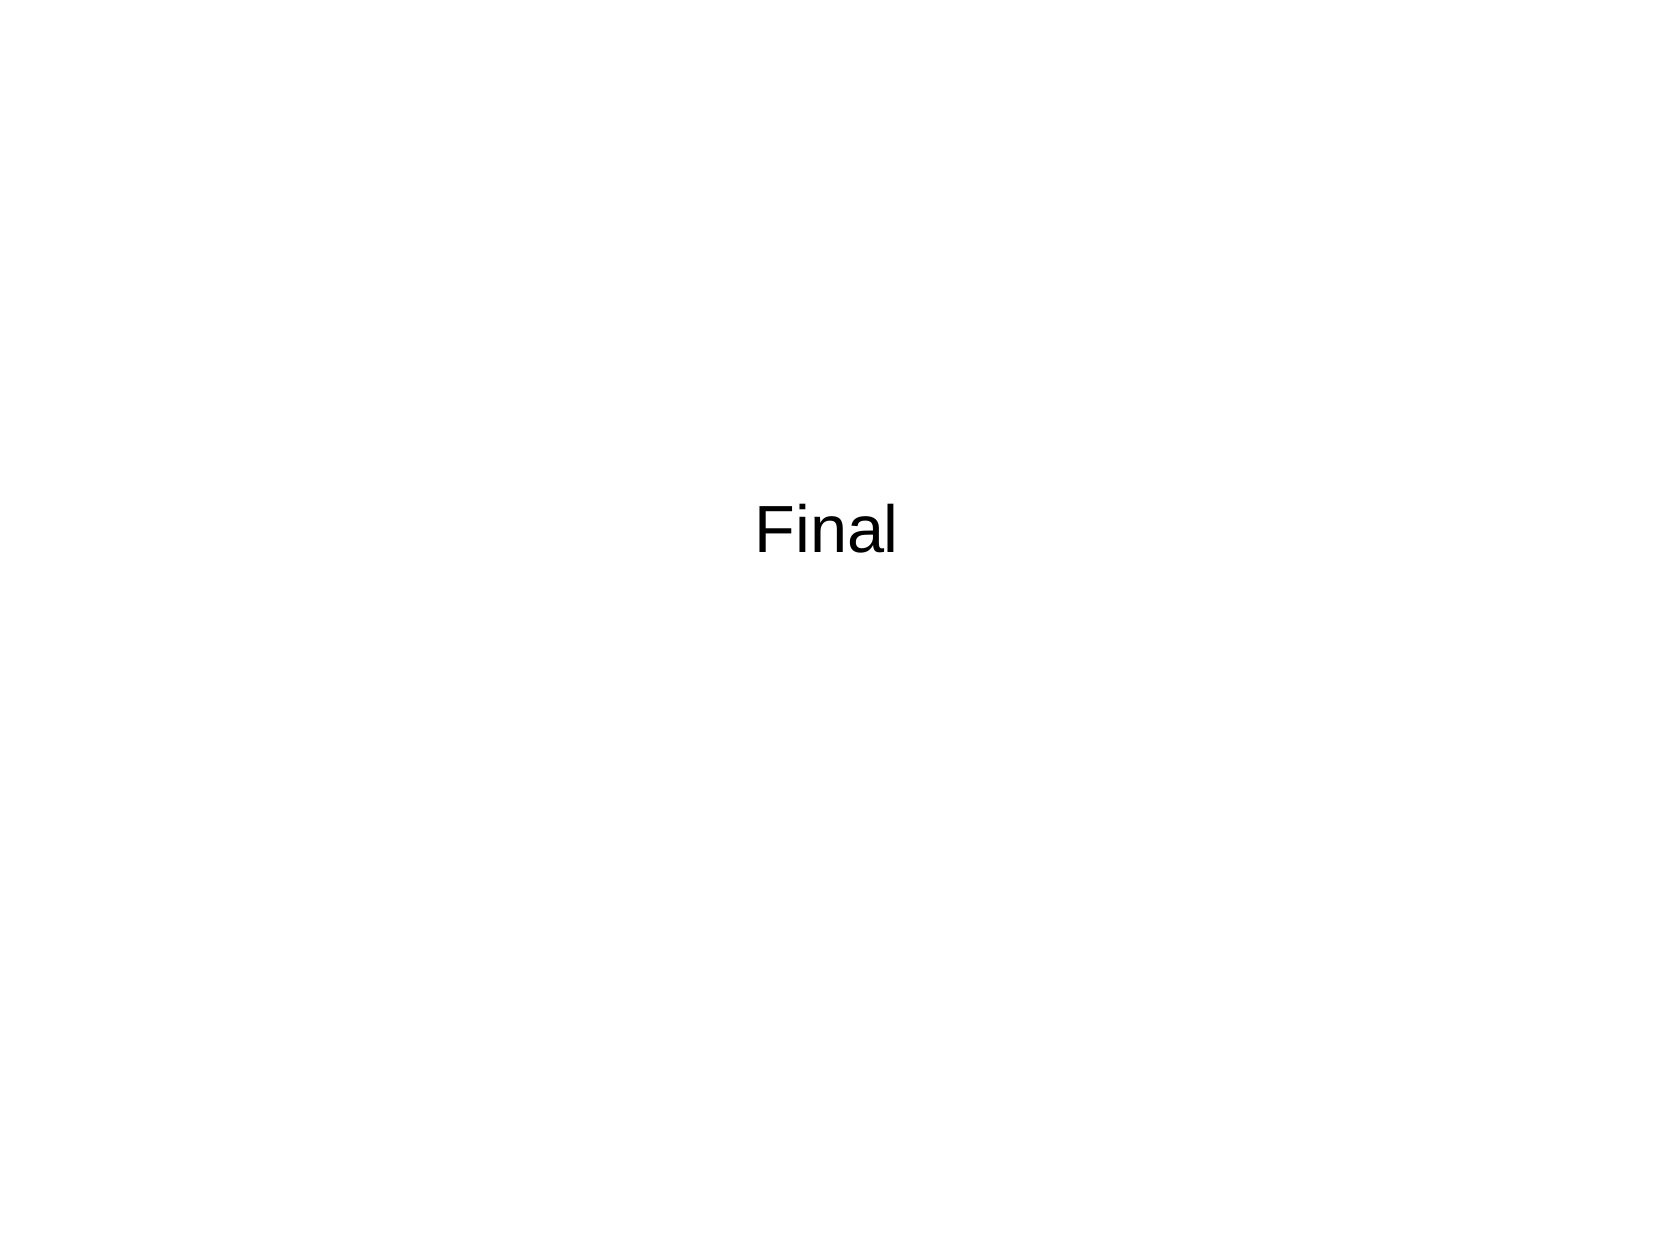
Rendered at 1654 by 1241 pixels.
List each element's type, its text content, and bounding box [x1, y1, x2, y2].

subtitle Final [82, 49, 1571, 1010]
